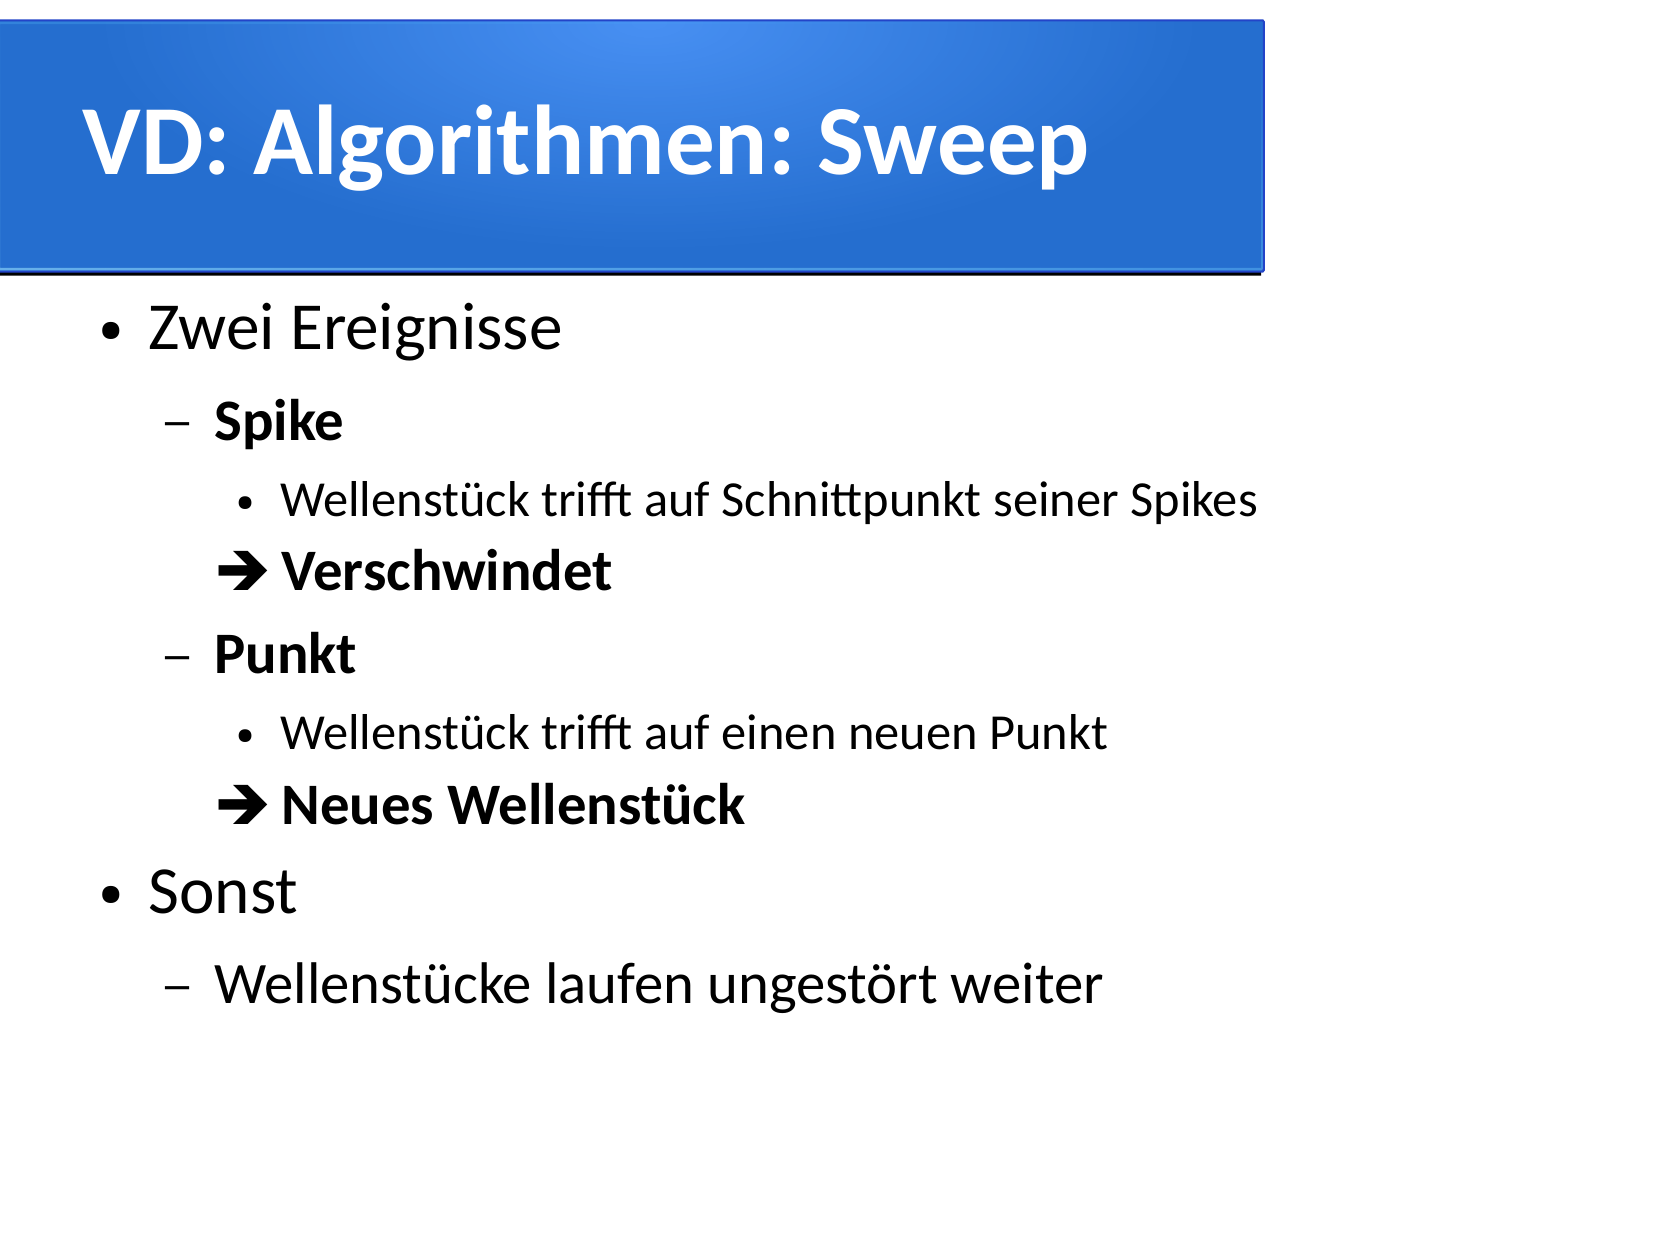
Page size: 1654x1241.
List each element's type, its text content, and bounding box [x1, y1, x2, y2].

list Zwei Ereignisse Spike Wellenstück trifft auf Schnittpunkt seiner Spikes  Verschwindet Punkt Wellenstück trifft auf einen neuen Punkt  Neues Wellenstück Sonst Wellenstücke laufen ungestört weiter [82, 299, 1571, 1019]
title VD: Algorithmen: Sweep [82, 47, 1235, 252]
